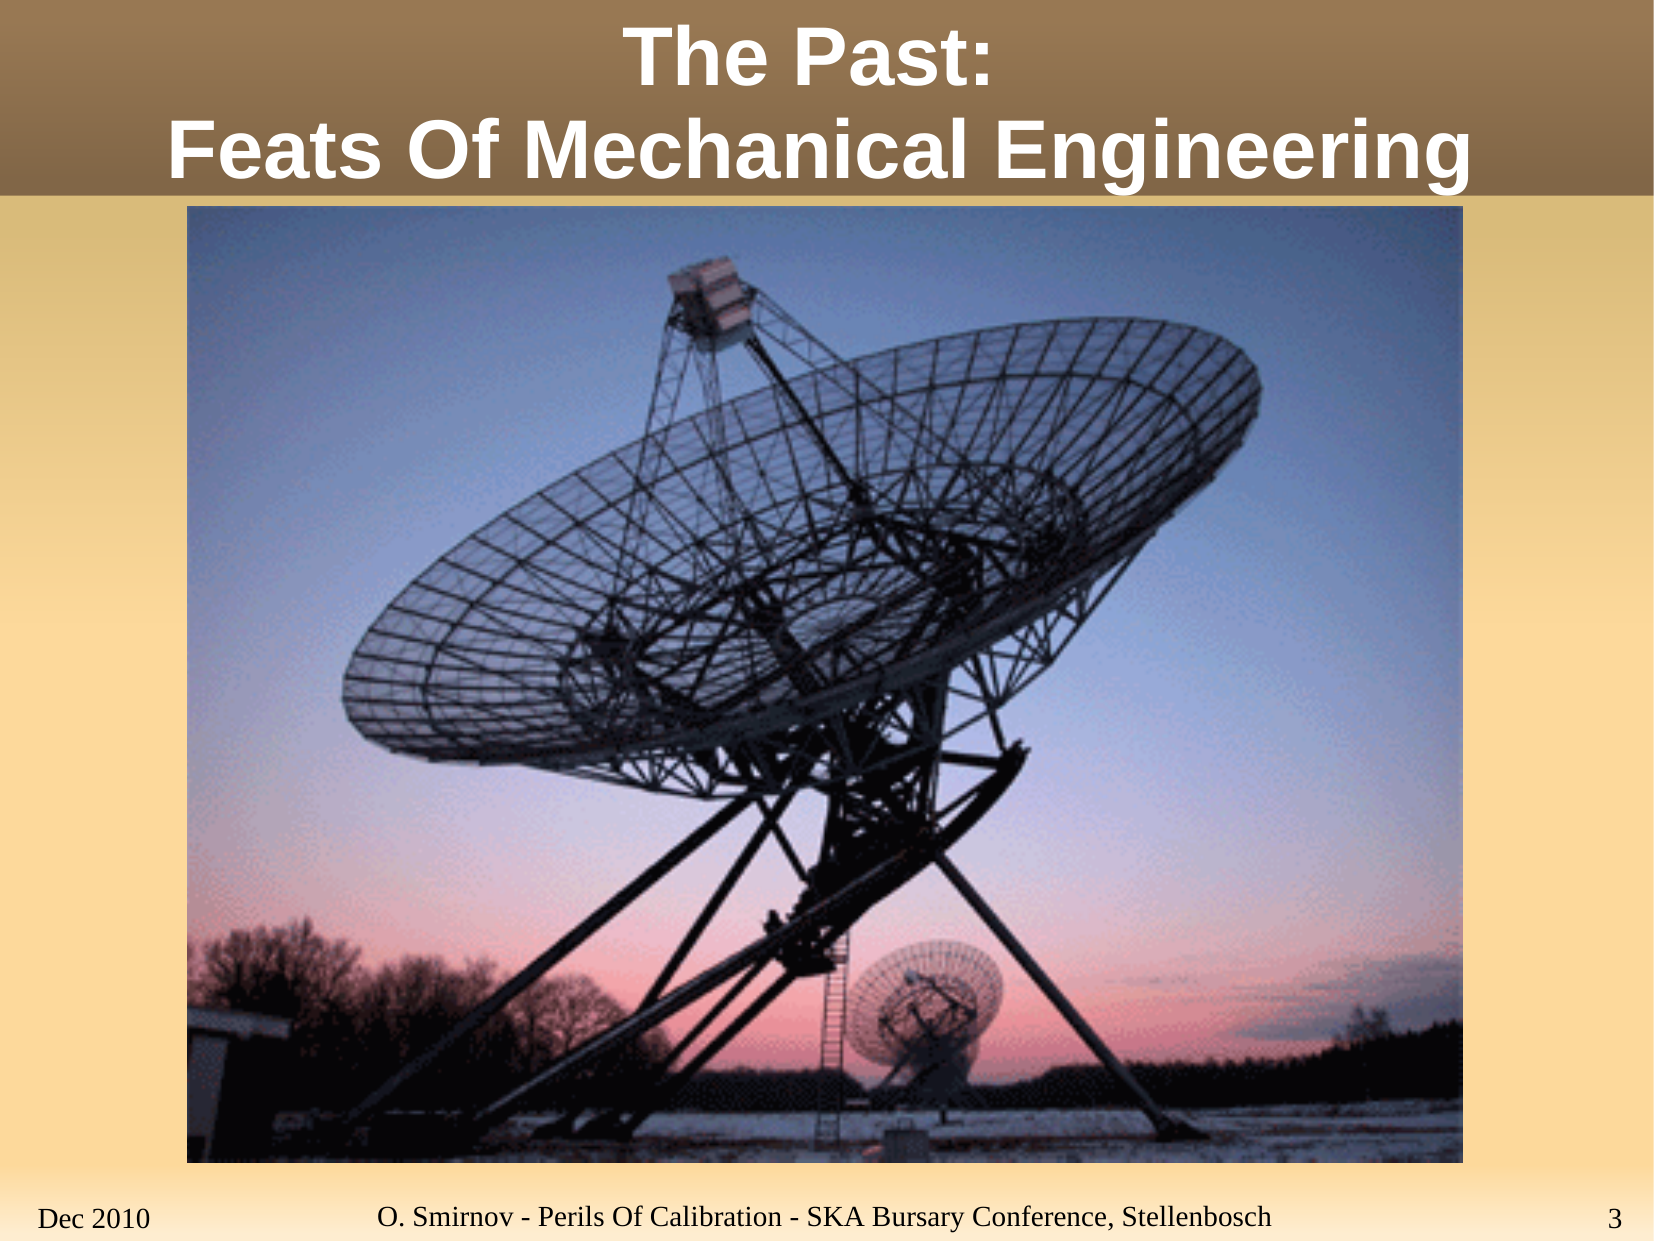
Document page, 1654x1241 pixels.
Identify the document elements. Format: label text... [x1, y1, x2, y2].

title The Past: Feats Of Mechanical Engineering [76, 0, 1565, 208]
picture [0, 0, 1654, 1241]
